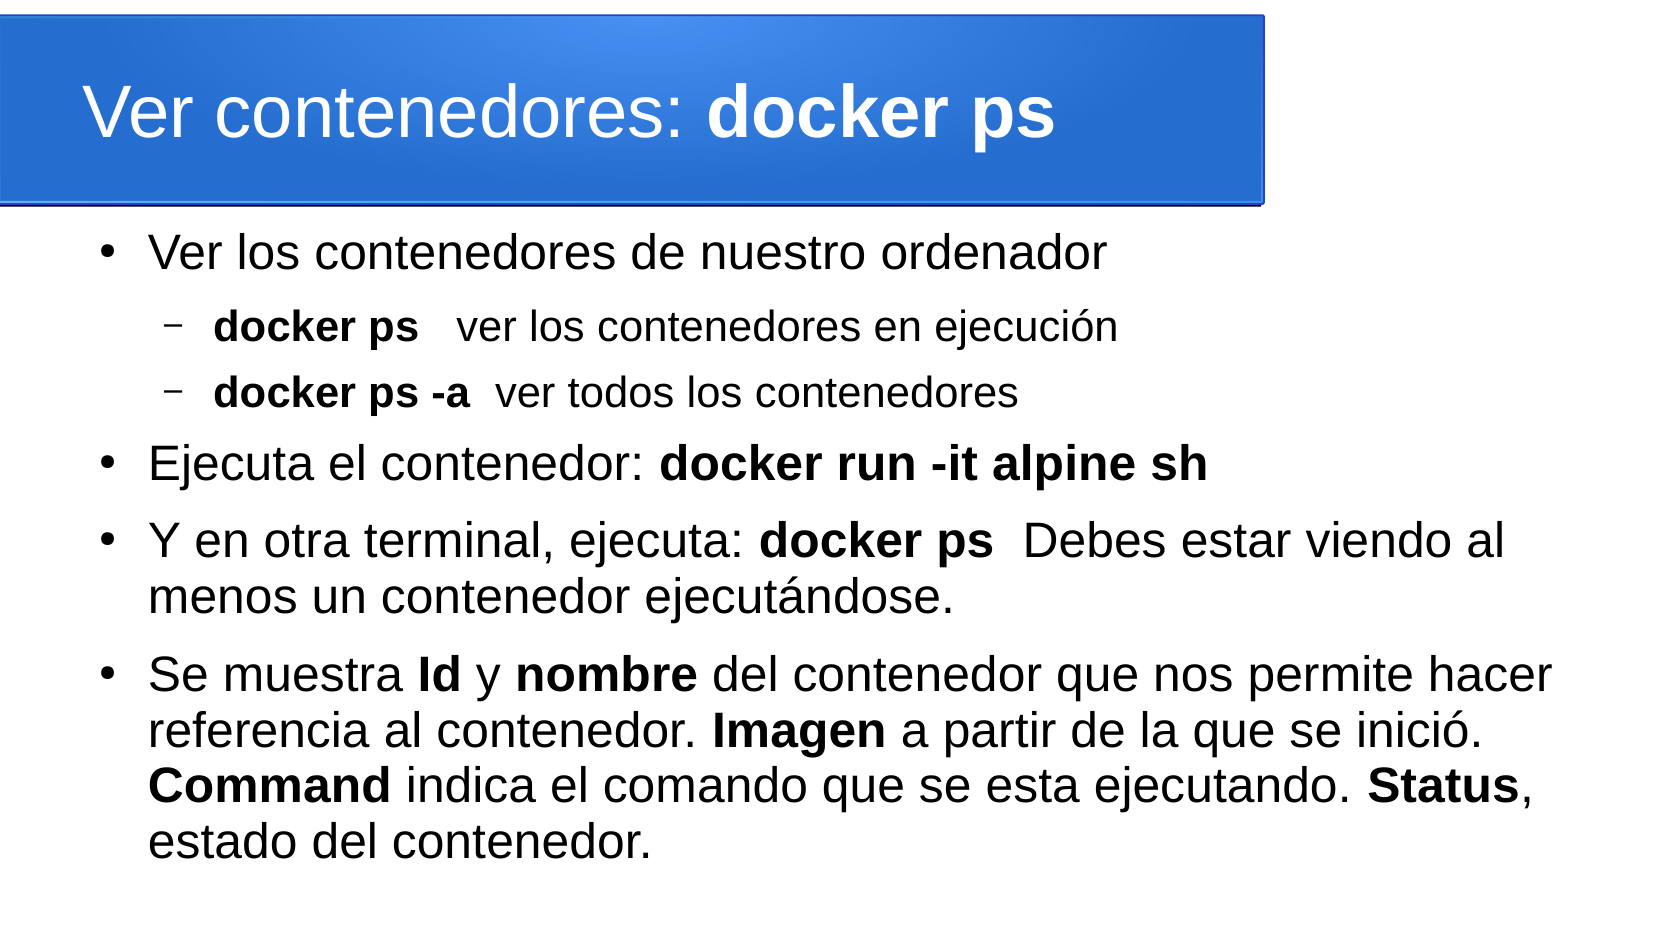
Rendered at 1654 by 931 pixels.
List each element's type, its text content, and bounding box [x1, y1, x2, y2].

list Ver los contenedores de nuestro ordenador docker ps ver los contenedores en ejecución docker ps -a ver todos los contenedores Ejecuta el contenedor: docker run -it alpine sh Y en otra terminal, ejecuta: docker ps Debes estar viendo al menos un contenedor ejecutándose. Se muestra Id y nombre del contenedor que nos permite hacer referencia al contenedor. Imagen a partir de la que se inició. Command indica el comando que se esta ejecutando. Status, estado del contenedor. [82, 224, 1571, 875]
title Ver contenedores: docker ps [82, 35, 1235, 189]
